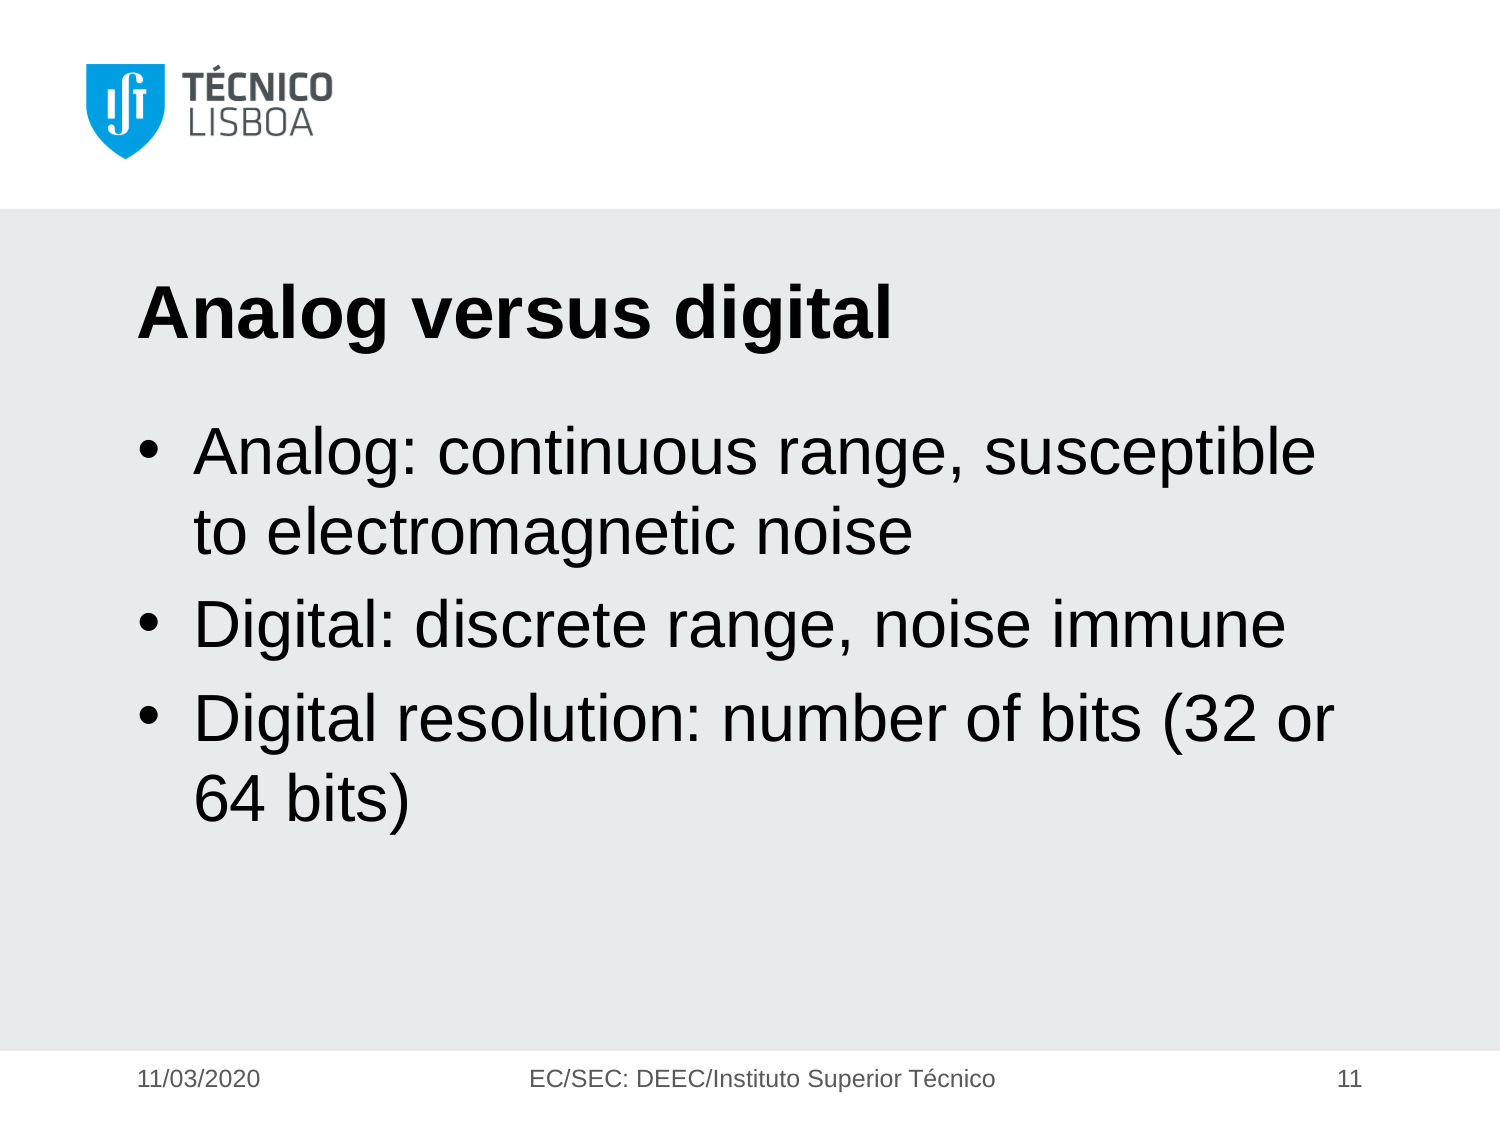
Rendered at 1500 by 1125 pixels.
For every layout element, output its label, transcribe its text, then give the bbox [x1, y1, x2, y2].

footer EC/SEC: DEEC/Instituto Superior Técnico [512, 1052, 1021, 1103]
slide_number 11/03/2020 [121, 1052, 425, 1103]
slide_number <number> [1077, 1052, 1378, 1103]
list Analog: continuous range, susceptible to electromagnetic noise Digital: discrete range, noise immune Digital resolution: number of bits (32 or 64 bits) [121, 400, 1378, 1005]
title Analog versus digital [121, 237, 1378, 381]
picture [0, 0, 1500, 1125]
